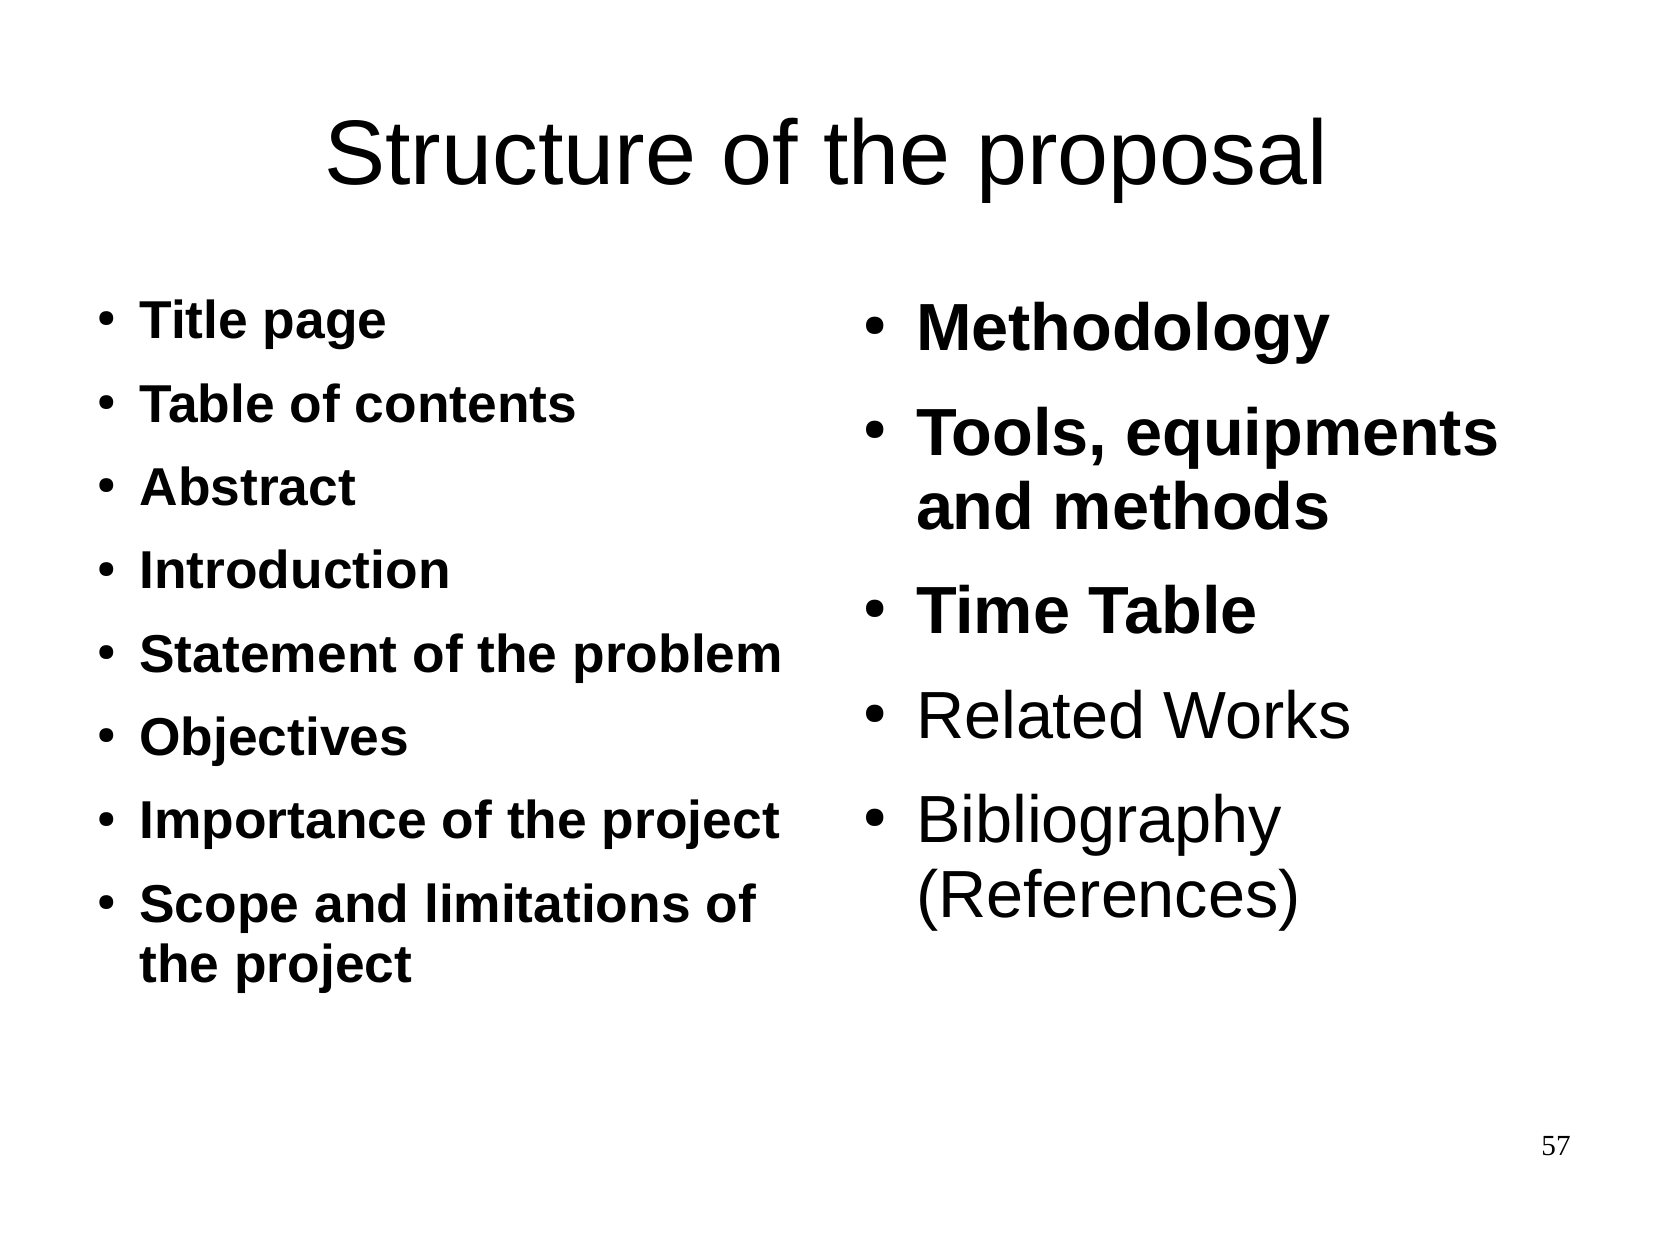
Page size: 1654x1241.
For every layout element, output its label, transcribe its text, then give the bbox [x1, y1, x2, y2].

list Methodology Tools, equipments and methods Time Table Related Works Bibliography (References) [845, 290, 1572, 1010]
list Title page Table of contents Abstract Introduction Statement of the problem Objectives Importance of the project Scope and limitations of the project [82, 290, 809, 1010]
title Structure of the proposal [82, 49, 1571, 257]
